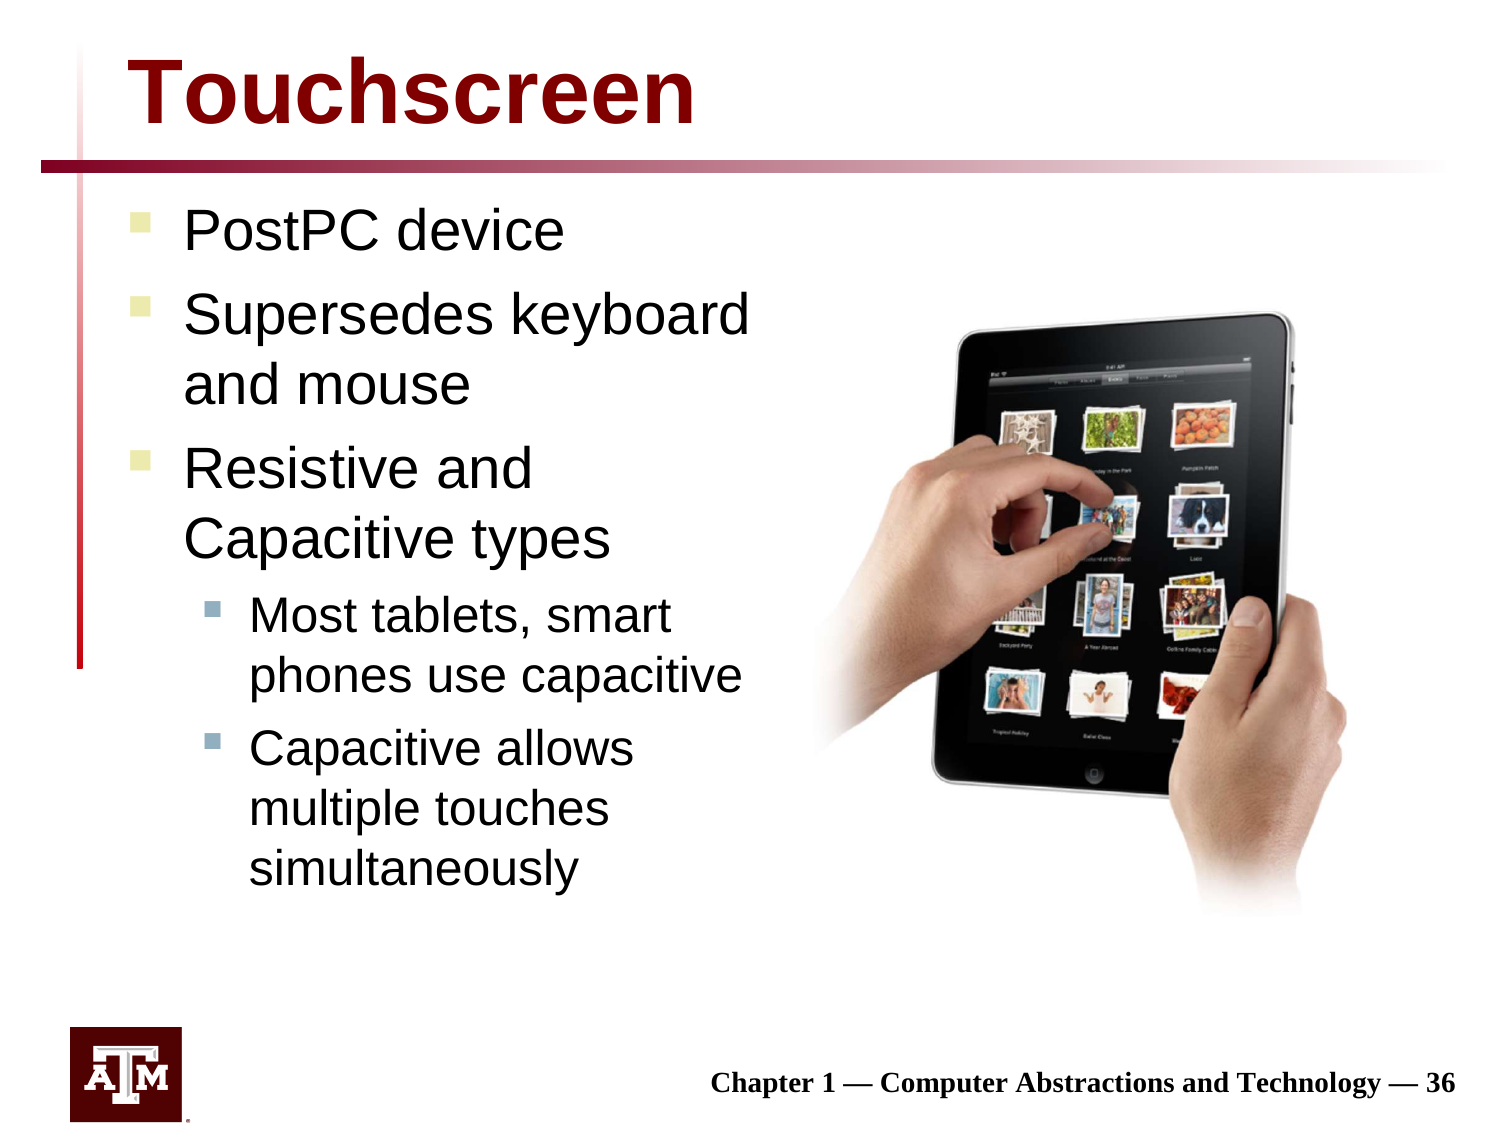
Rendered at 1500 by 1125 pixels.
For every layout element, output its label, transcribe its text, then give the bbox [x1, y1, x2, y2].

title Touchscreen [112, 23, 1468, 149]
picture [809, 302, 1361, 917]
text_box Chapter 1 — Computer Abstractions and Technology — <number> [277, 1046, 1471, 1106]
list PostPC device Supersedes keyboard and mouse Resistive and Capacitive types Most tablets, smart phones use capacitive Capacitive allows multiple touches simultaneously [112, 184, 778, 1024]
picture [60, 1023, 196, 1125]
